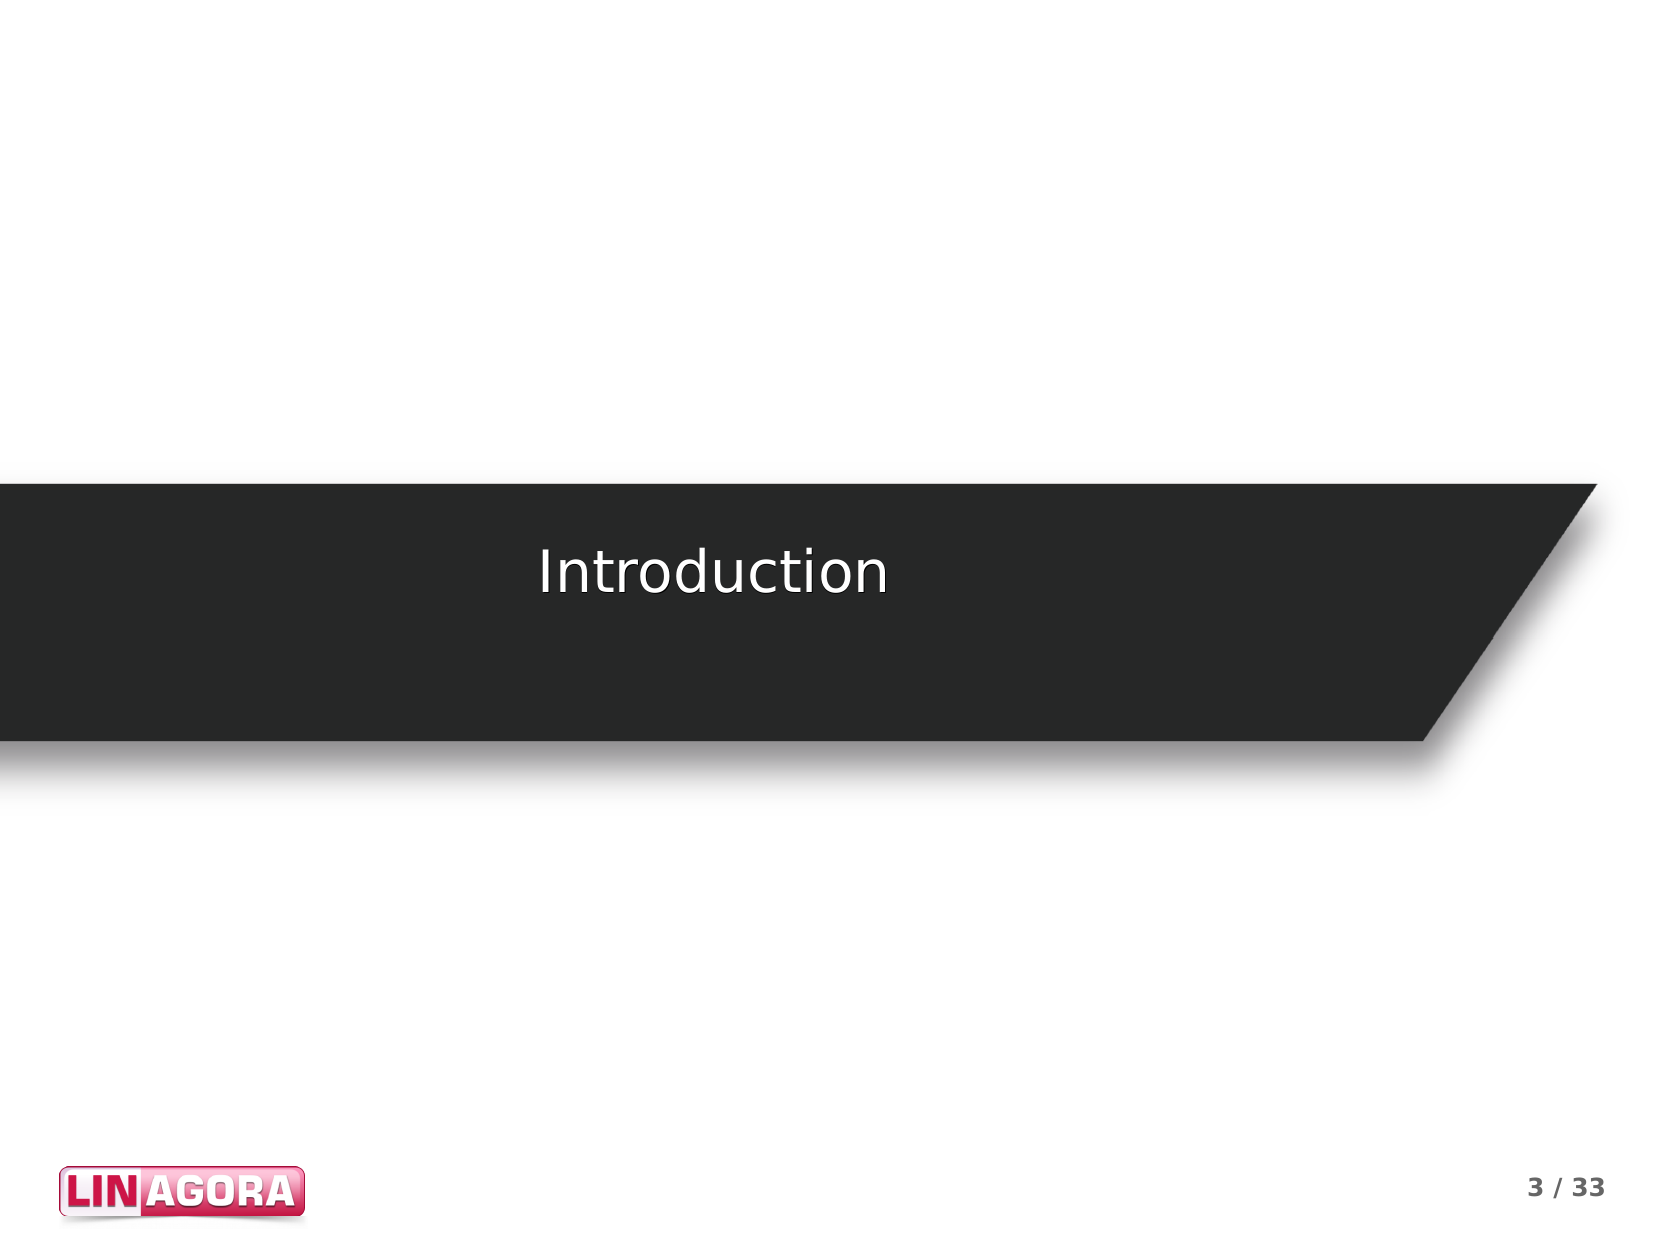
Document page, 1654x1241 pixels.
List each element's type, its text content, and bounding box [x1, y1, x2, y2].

picture [59, 1166, 308, 1229]
title Introduction [82, 460, 1347, 686]
